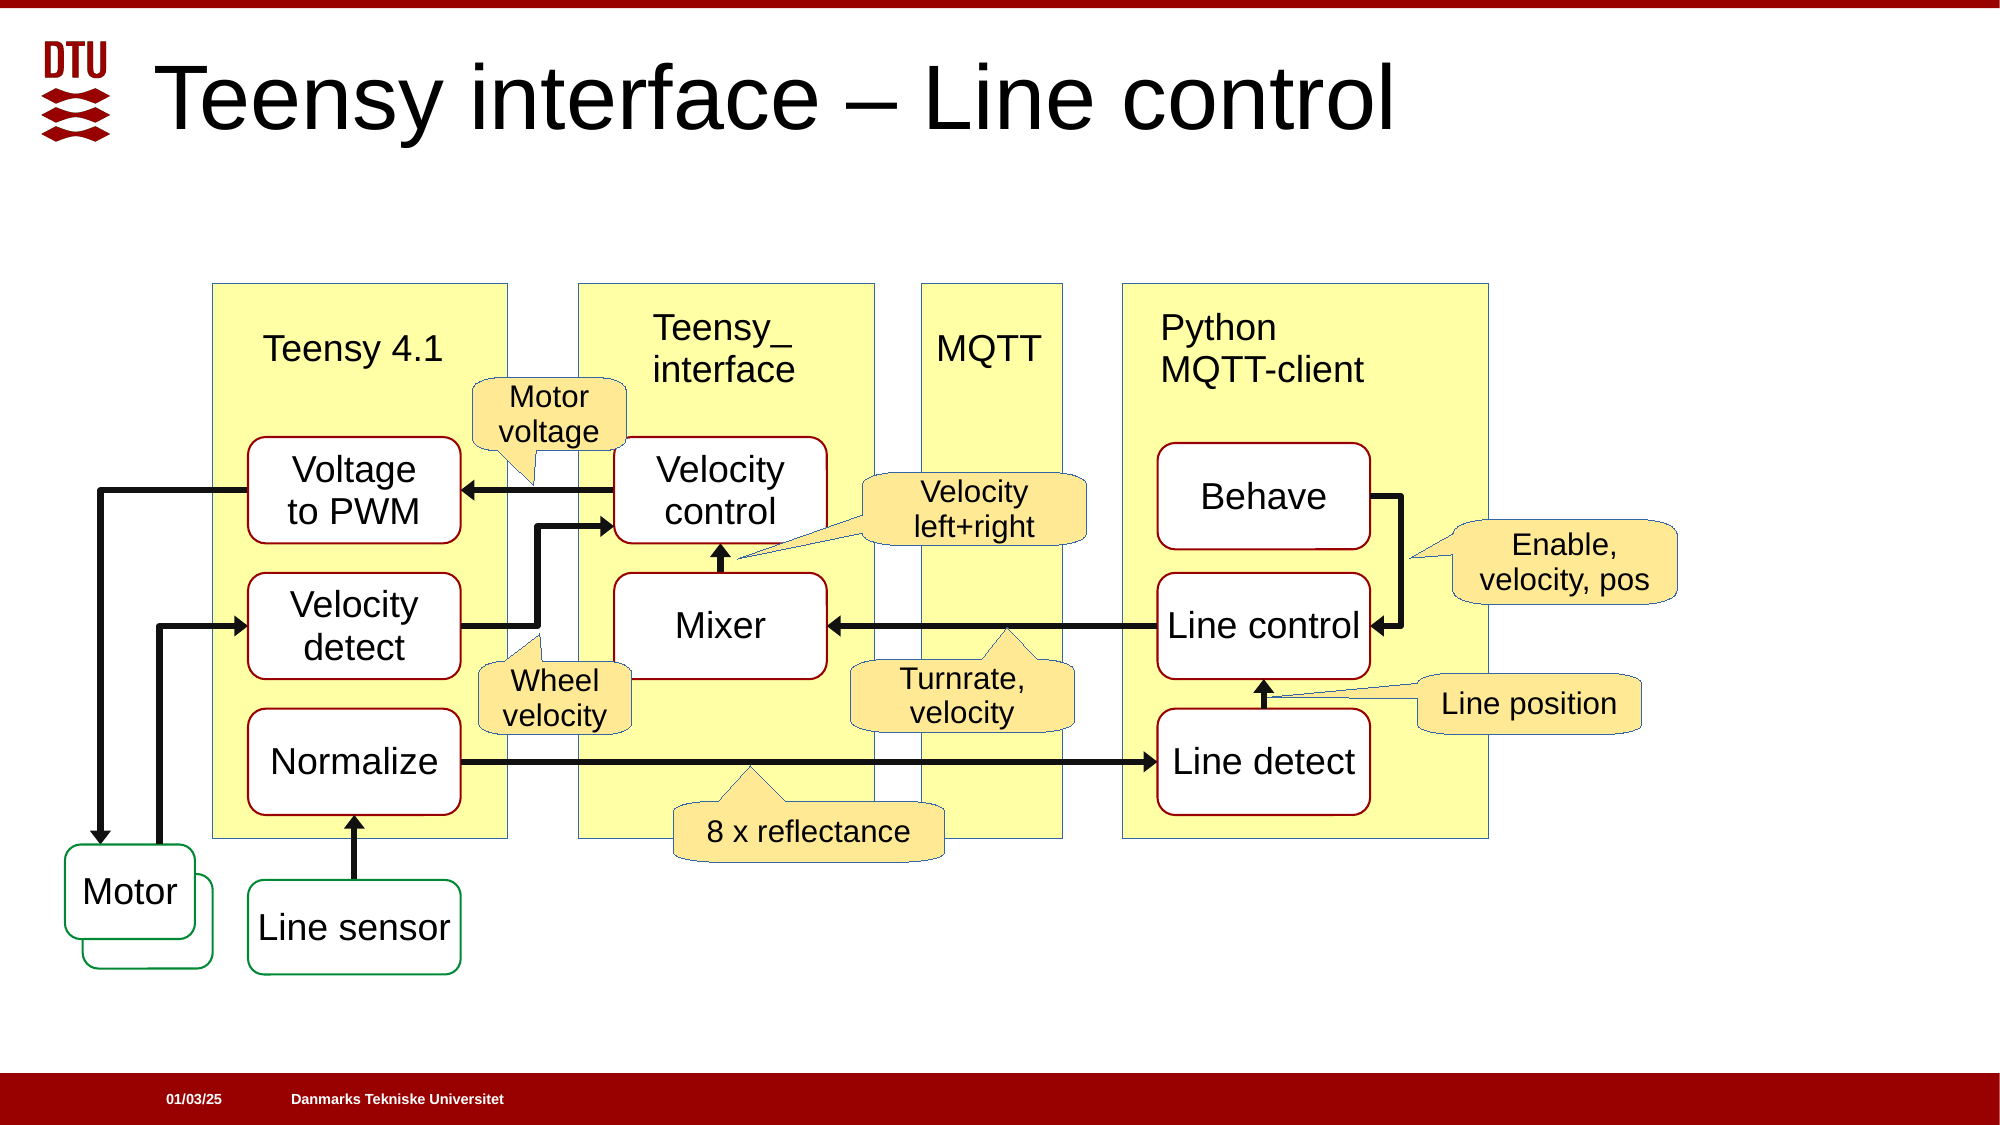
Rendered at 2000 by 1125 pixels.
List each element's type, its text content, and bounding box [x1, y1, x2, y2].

text_box [578, 283, 875, 527]
text_box Behave [1157, 442, 1371, 550]
text_box Python MQTT-client [1145, 299, 1380, 399]
text_box Line sensor [248, 879, 461, 975]
text_box [212, 492, 508, 625]
text_box Teensy 4.1 [248, 320, 534, 378]
text_box Teensy_ interface [637, 299, 921, 399]
text_box Enable, velocity, pos [1409, 519, 1678, 605]
text_box [921, 283, 1063, 320]
text_box Velocity left+right [737, 472, 1087, 560]
text_box Line detect [1157, 708, 1371, 816]
text_box Wheel velocity [478, 633, 632, 735]
text_box Line control [1157, 572, 1371, 680]
text_box [921, 545, 1063, 623]
text_box [751, 765, 875, 801]
text_box Voltage to PWM [248, 437, 461, 544]
text_box Motor [82, 874, 213, 969]
text_box Velocity detect [248, 572, 461, 680]
text_box [722, 534, 875, 625]
text_box Motor voltage [472, 377, 627, 486]
text_box [921, 730, 1063, 759]
title Teensy interface – Line control [153, 46, 1900, 192]
text_box [578, 493, 614, 525]
text_box [356, 765, 508, 839]
text_box [921, 629, 1004, 659]
text_box Line position [1267, 673, 1642, 735]
text_box [1122, 629, 1262, 760]
text_box [212, 627, 508, 839]
text_box Mixer [614, 572, 827, 680]
text_box [578, 627, 875, 759]
text_box [578, 528, 719, 661]
text_box [578, 765, 749, 839]
text_box Normalize [248, 708, 461, 816]
text_box Motor [64, 844, 195, 940]
text_box [921, 378, 1063, 473]
text_box Velocity control [614, 437, 827, 544]
text_box [1122, 283, 1489, 697]
text_box Turnrate, velocity [850, 627, 1075, 733]
text_box [578, 450, 614, 487]
text_box [1010, 629, 1063, 662]
text_box MQTT [921, 320, 1063, 378]
text_box [212, 283, 508, 489]
text_box 8 x reflectance [673, 765, 945, 863]
text_box [1122, 698, 1489, 839]
text_box [921, 765, 1063, 839]
